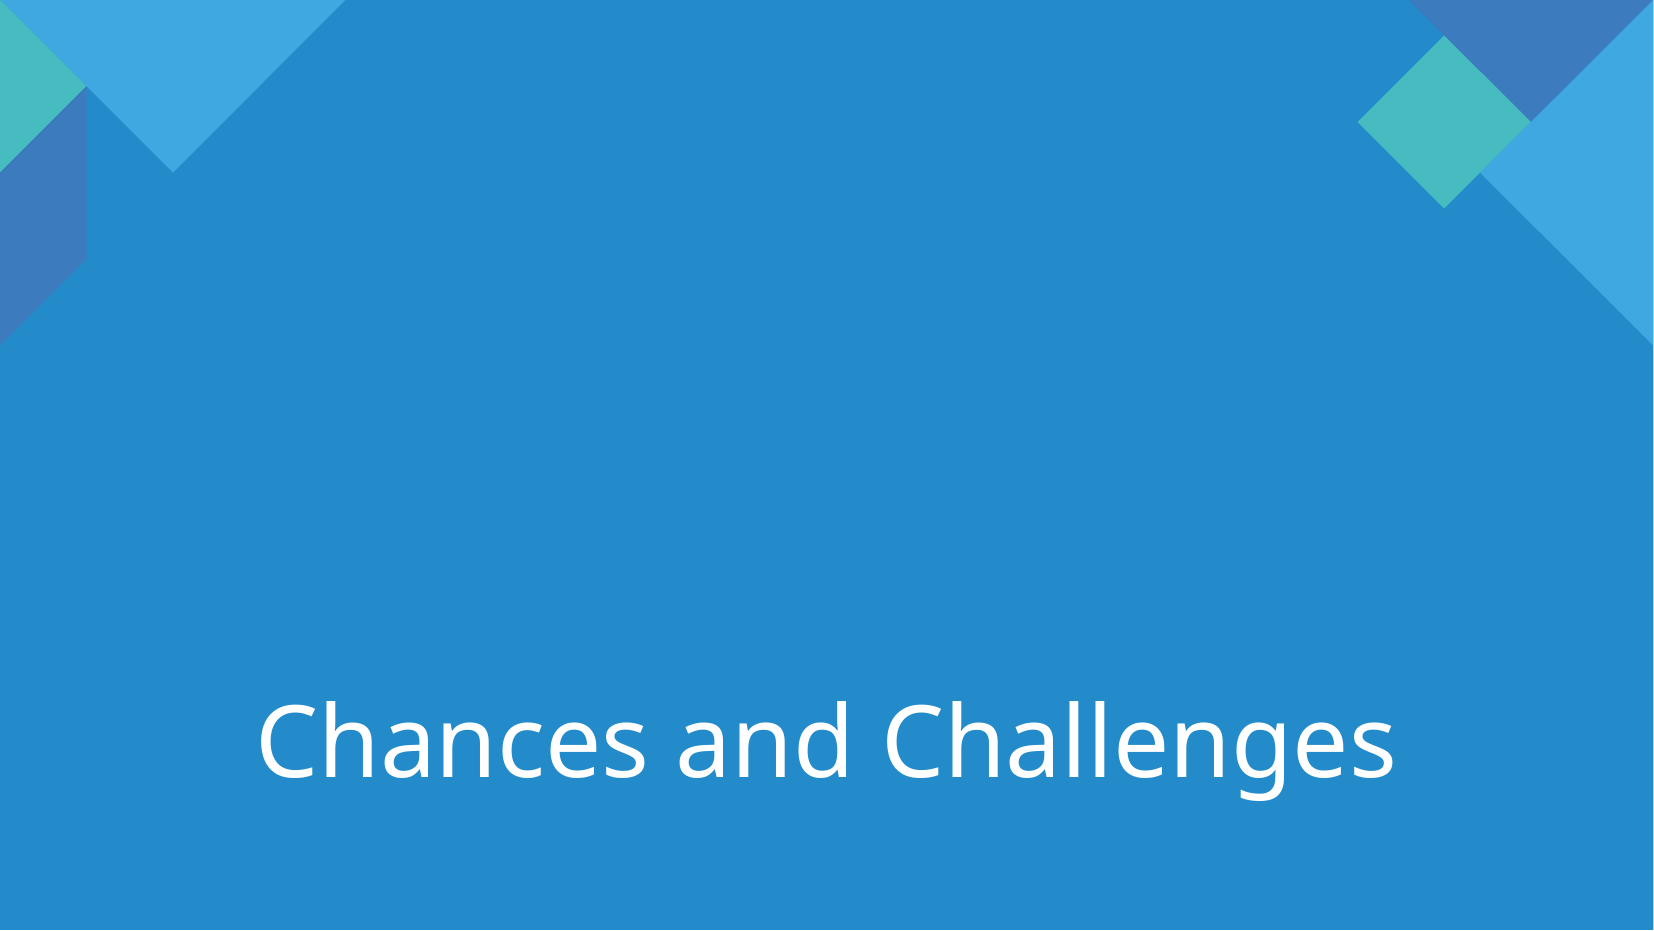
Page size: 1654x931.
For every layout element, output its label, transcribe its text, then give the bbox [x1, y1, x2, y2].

title Chances and Challenges [59, 606, 1595, 870]
